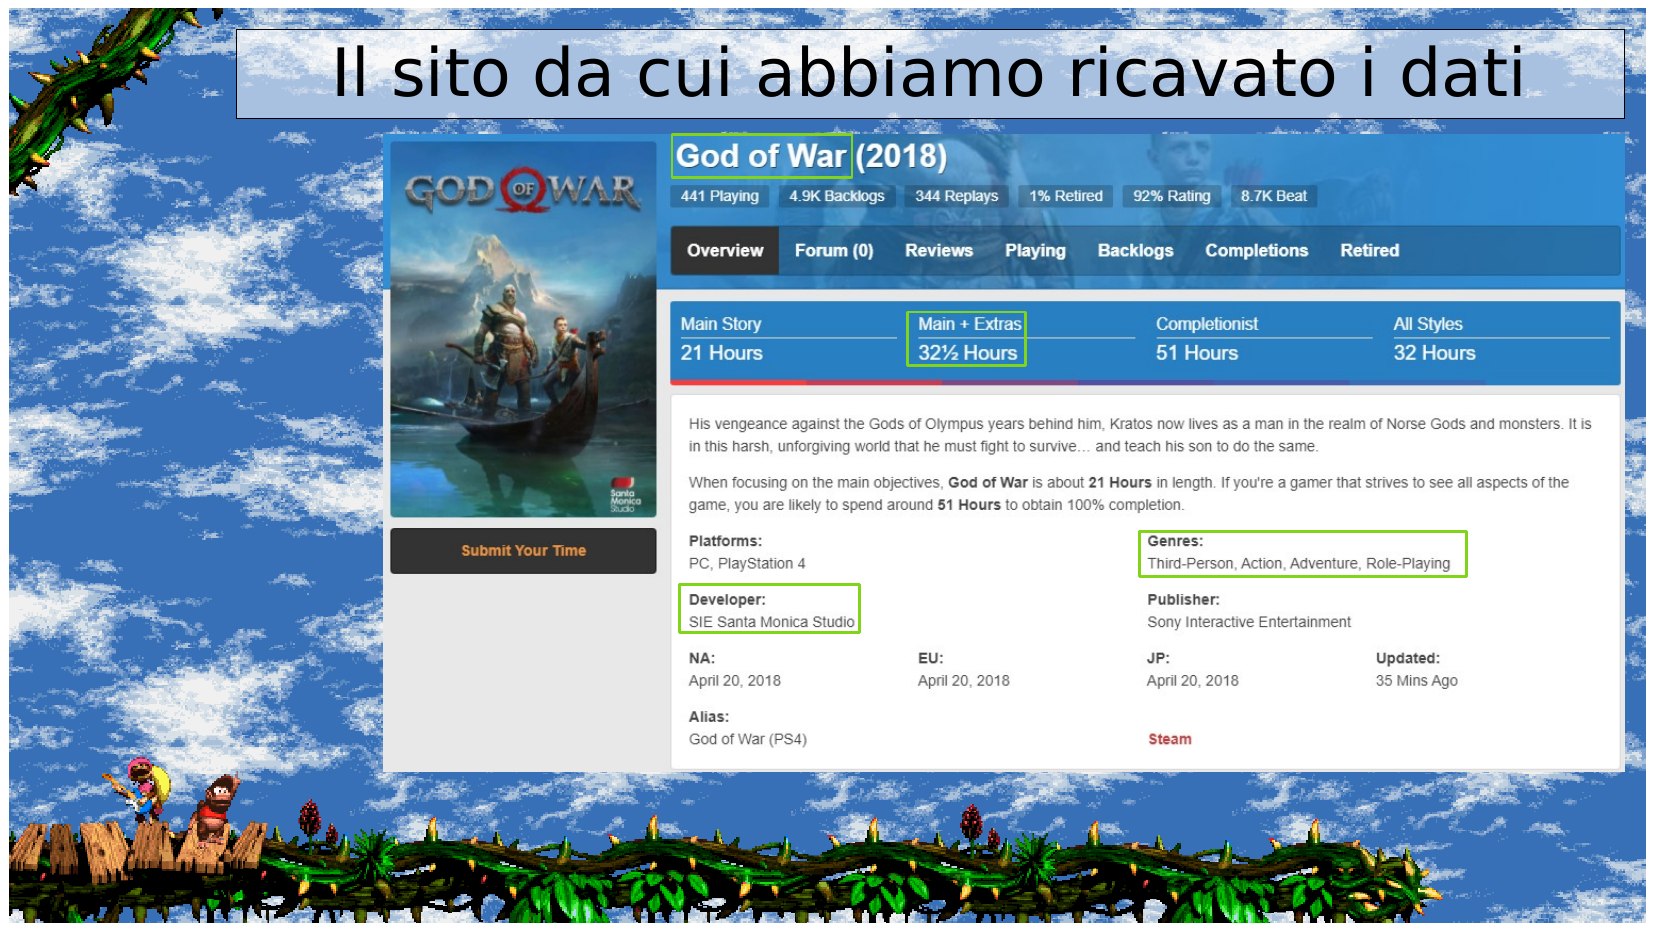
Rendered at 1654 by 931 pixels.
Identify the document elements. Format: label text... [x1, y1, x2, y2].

text_box Il sito da cui abbiamo ricavato i dati [236, 29, 1625, 119]
picture [0, 0, 1654, 931]
